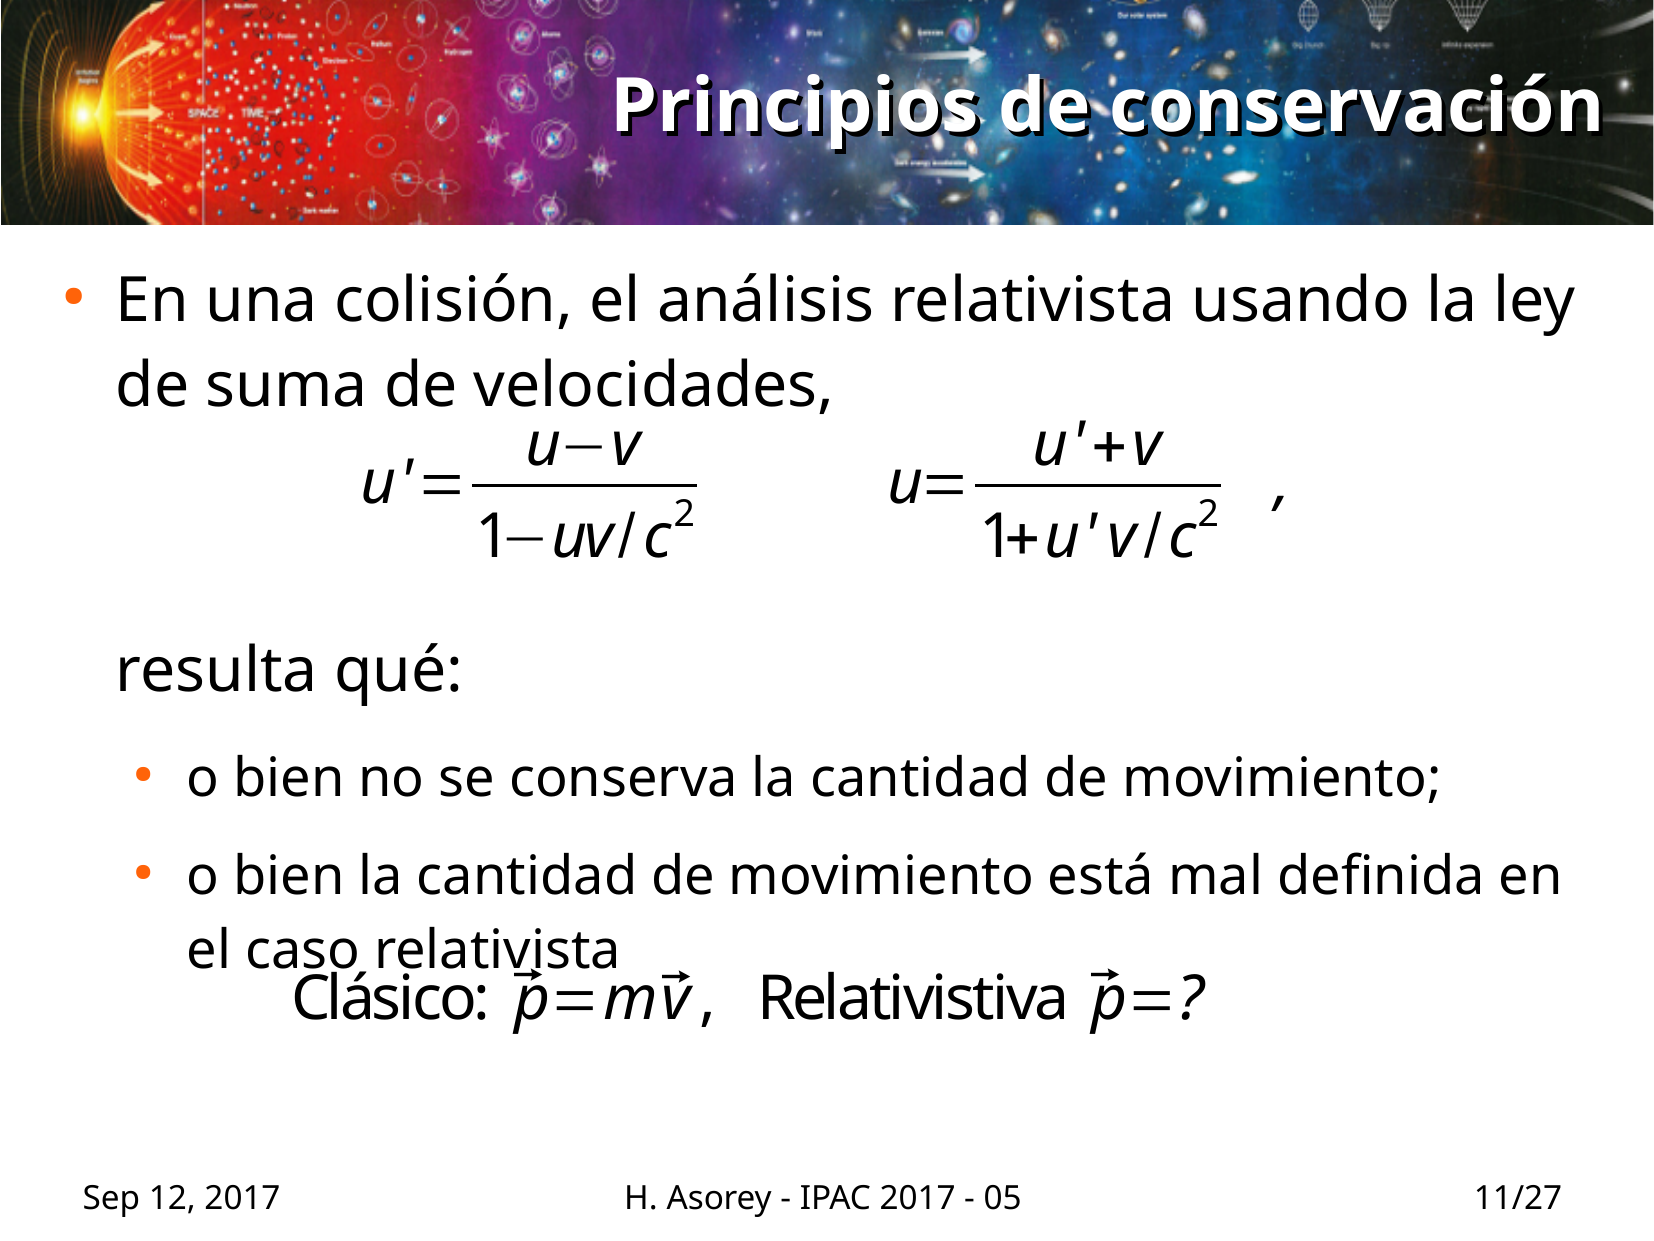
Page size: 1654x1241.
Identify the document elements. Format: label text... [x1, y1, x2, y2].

title Principios de conservación [45, 15, 1606, 191]
chart [353, 405, 1294, 574]
list En una colisión, el análisis relativista usando la ley de suma de velocidades, resulta qué: o bien no se conserva la cantidad de movimiento; o bien la cantidad de movimiento está mal definida en el caso relativista [45, 255, 1606, 1156]
picture [1, 0, 1654, 225]
chart [285, 959, 1213, 1036]
